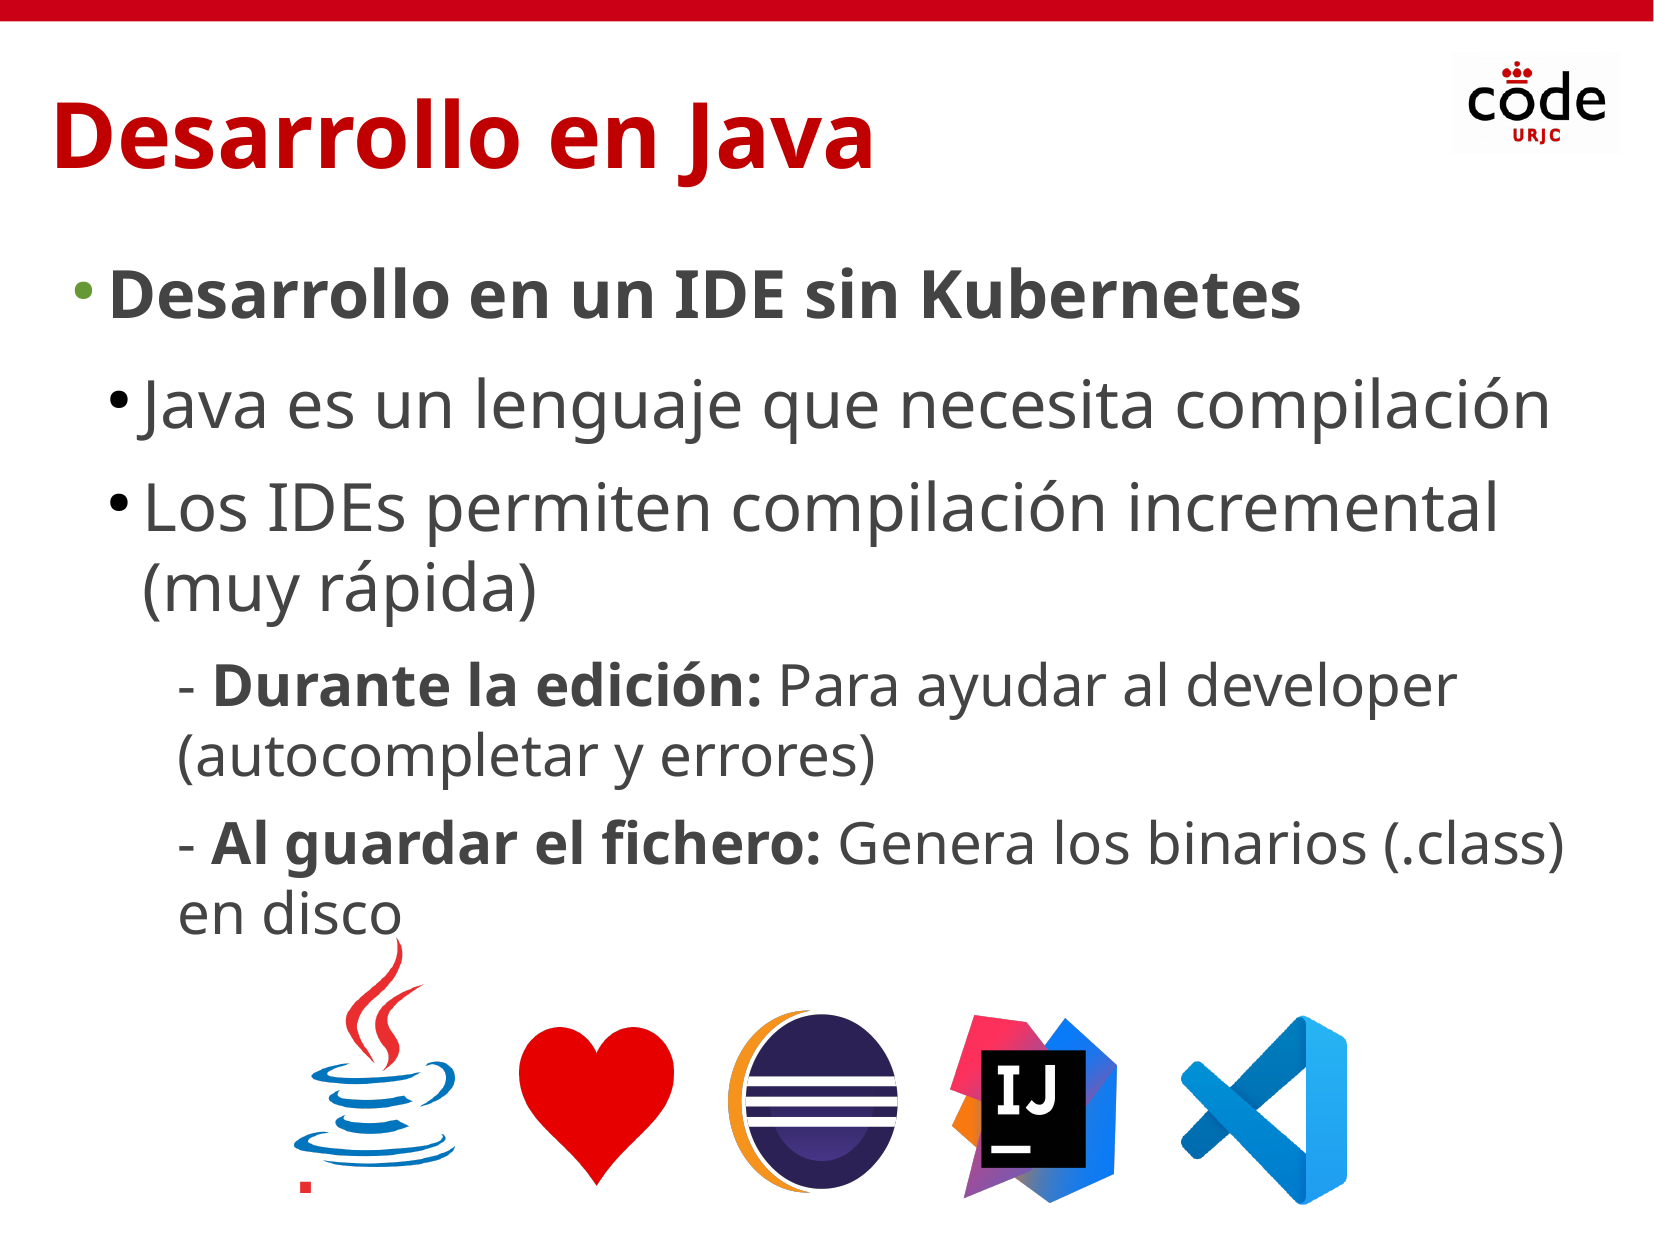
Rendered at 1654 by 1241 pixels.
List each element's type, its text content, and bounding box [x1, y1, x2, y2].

picture [1452, 52, 1620, 154]
title Desarrollo en Java [34, 62, 1437, 126]
picture [1181, 1084, 1347, 1205]
picture [519, 1084, 674, 1186]
picture [289, 1084, 460, 1193]
list Desarrollo en un IDE sin Kubernetes Java es un lenguaje que necesita compilación Los IDEs permiten compilación incremental (muy rápida) - Durante la edición: Para ayudar al developer (autocompletar y errores) - Al guardar el fichero: Genera los binarios (.class) en disco [56, 244, 1583, 1084]
picture [950, 1084, 1117, 1203]
picture [728, 1084, 898, 1193]
